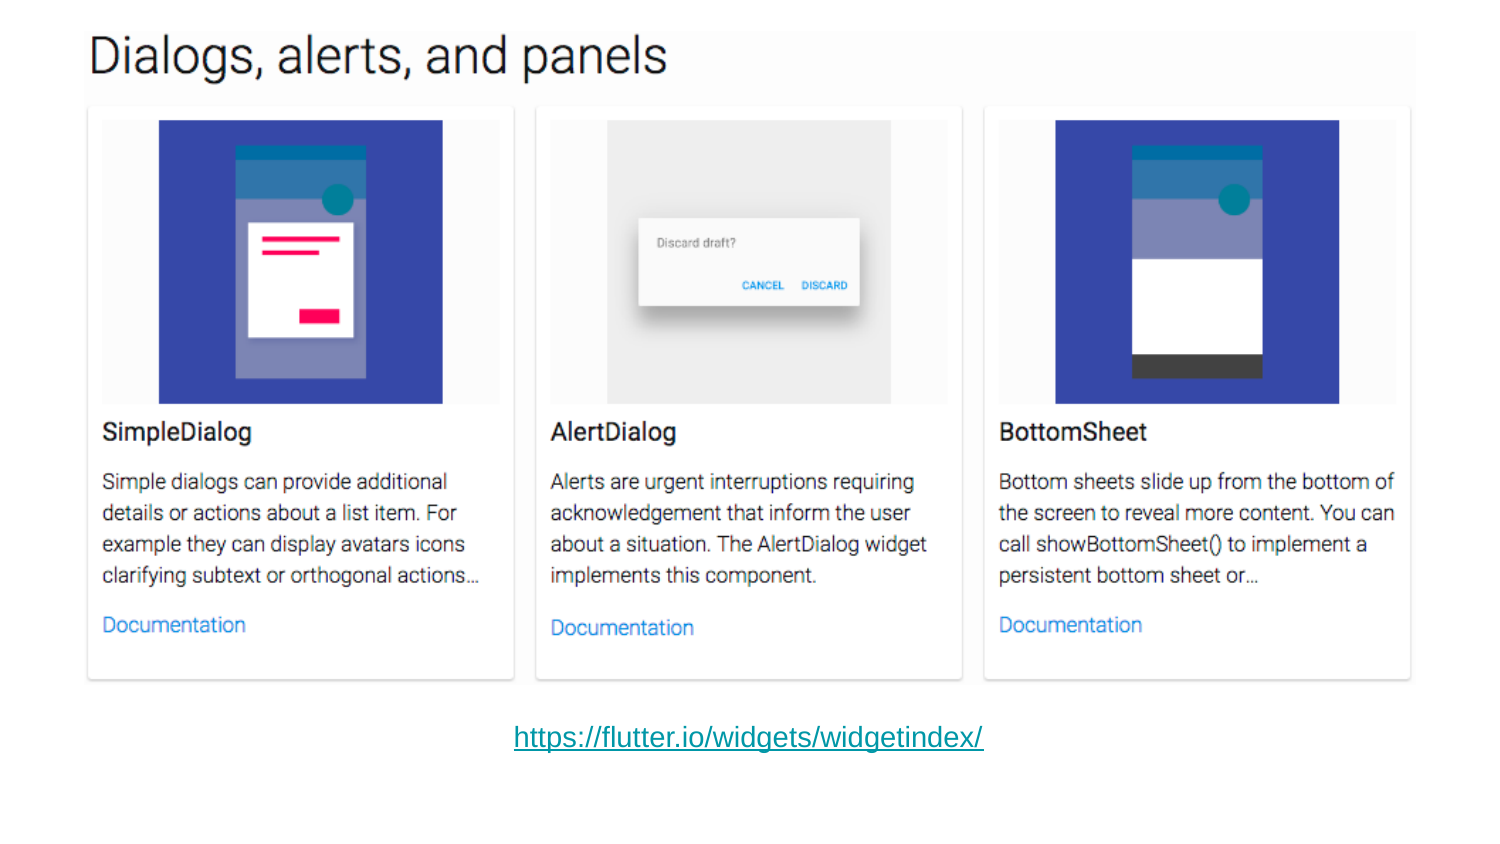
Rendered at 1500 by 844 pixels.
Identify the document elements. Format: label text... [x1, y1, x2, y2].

text_box https://flutter.io/widgets/widgetindex/ [498, 703, 1002, 844]
picture [84, 31, 1416, 685]
